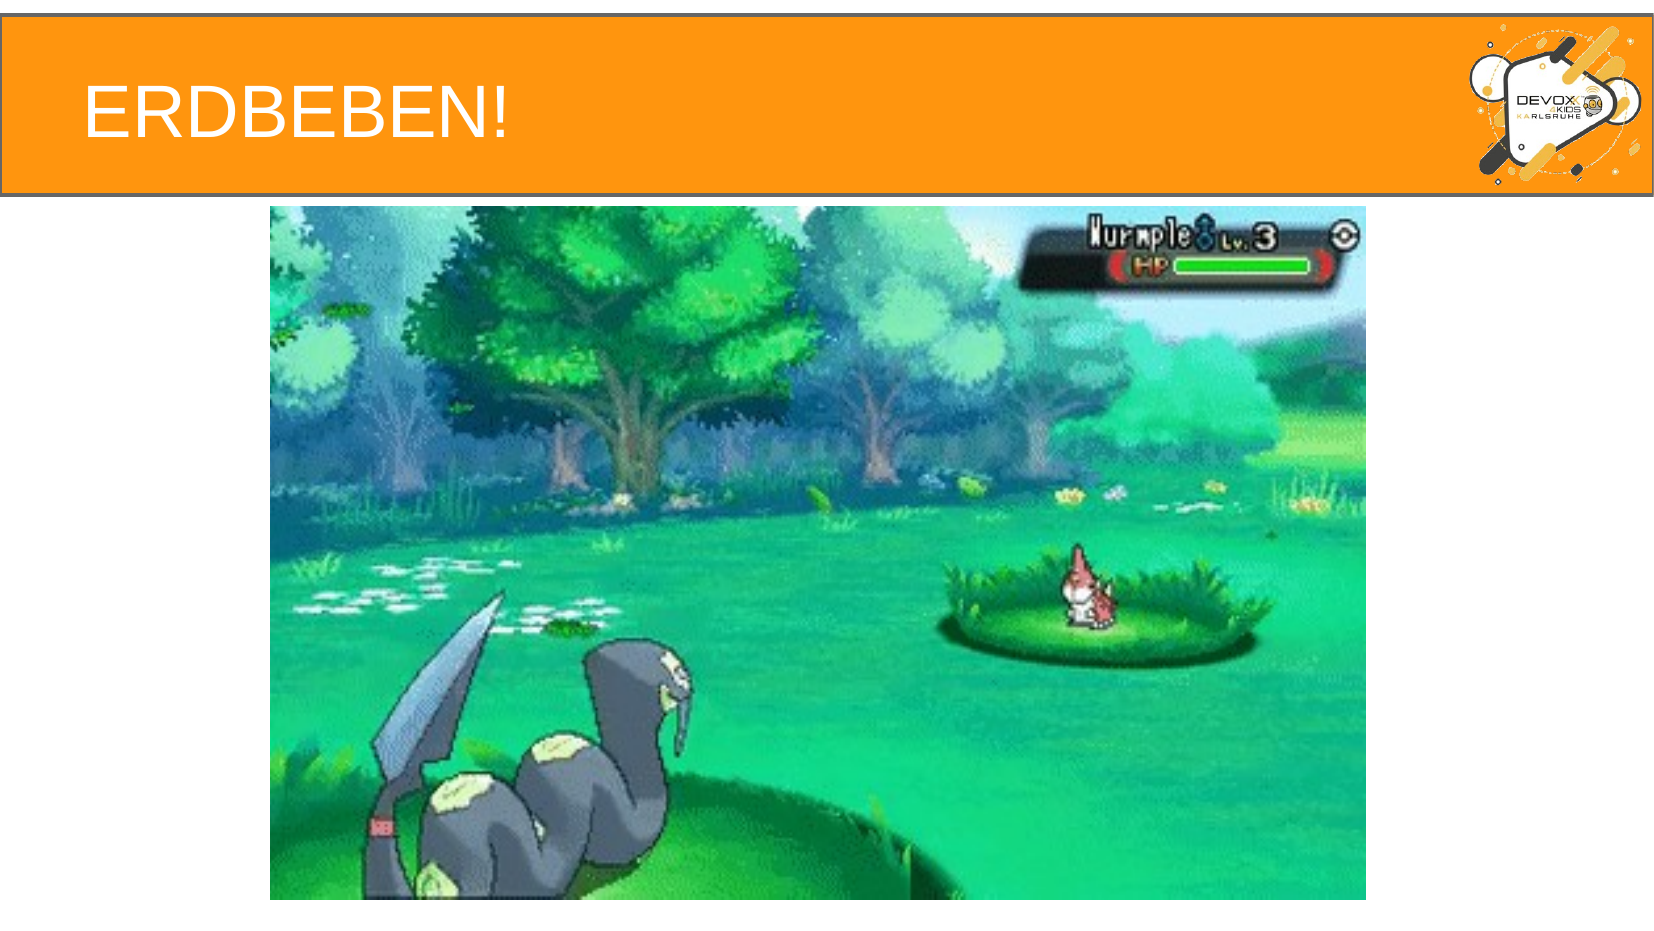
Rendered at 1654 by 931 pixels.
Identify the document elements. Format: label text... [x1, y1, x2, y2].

picture [1455, 14, 1654, 195]
picture [270, 206, 1366, 901]
title ERDBEBEN! [82, 34, 1235, 190]
